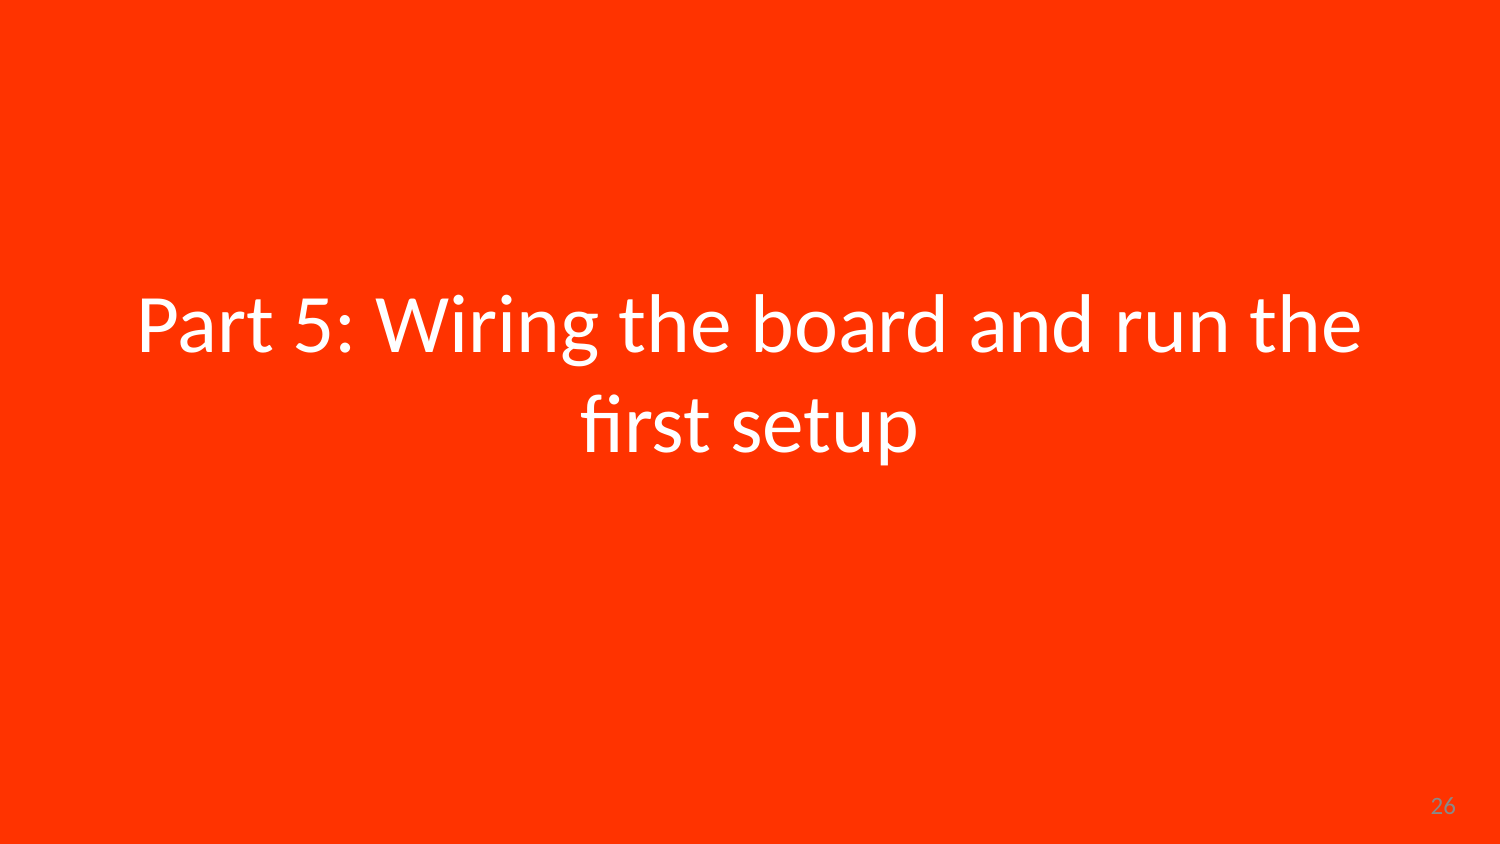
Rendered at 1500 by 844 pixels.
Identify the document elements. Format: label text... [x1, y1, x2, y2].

text_box 26 [1415, 782, 1500, 828]
title Part 5: Wiring the board and run the first setup [112, 262, 1388, 443]
